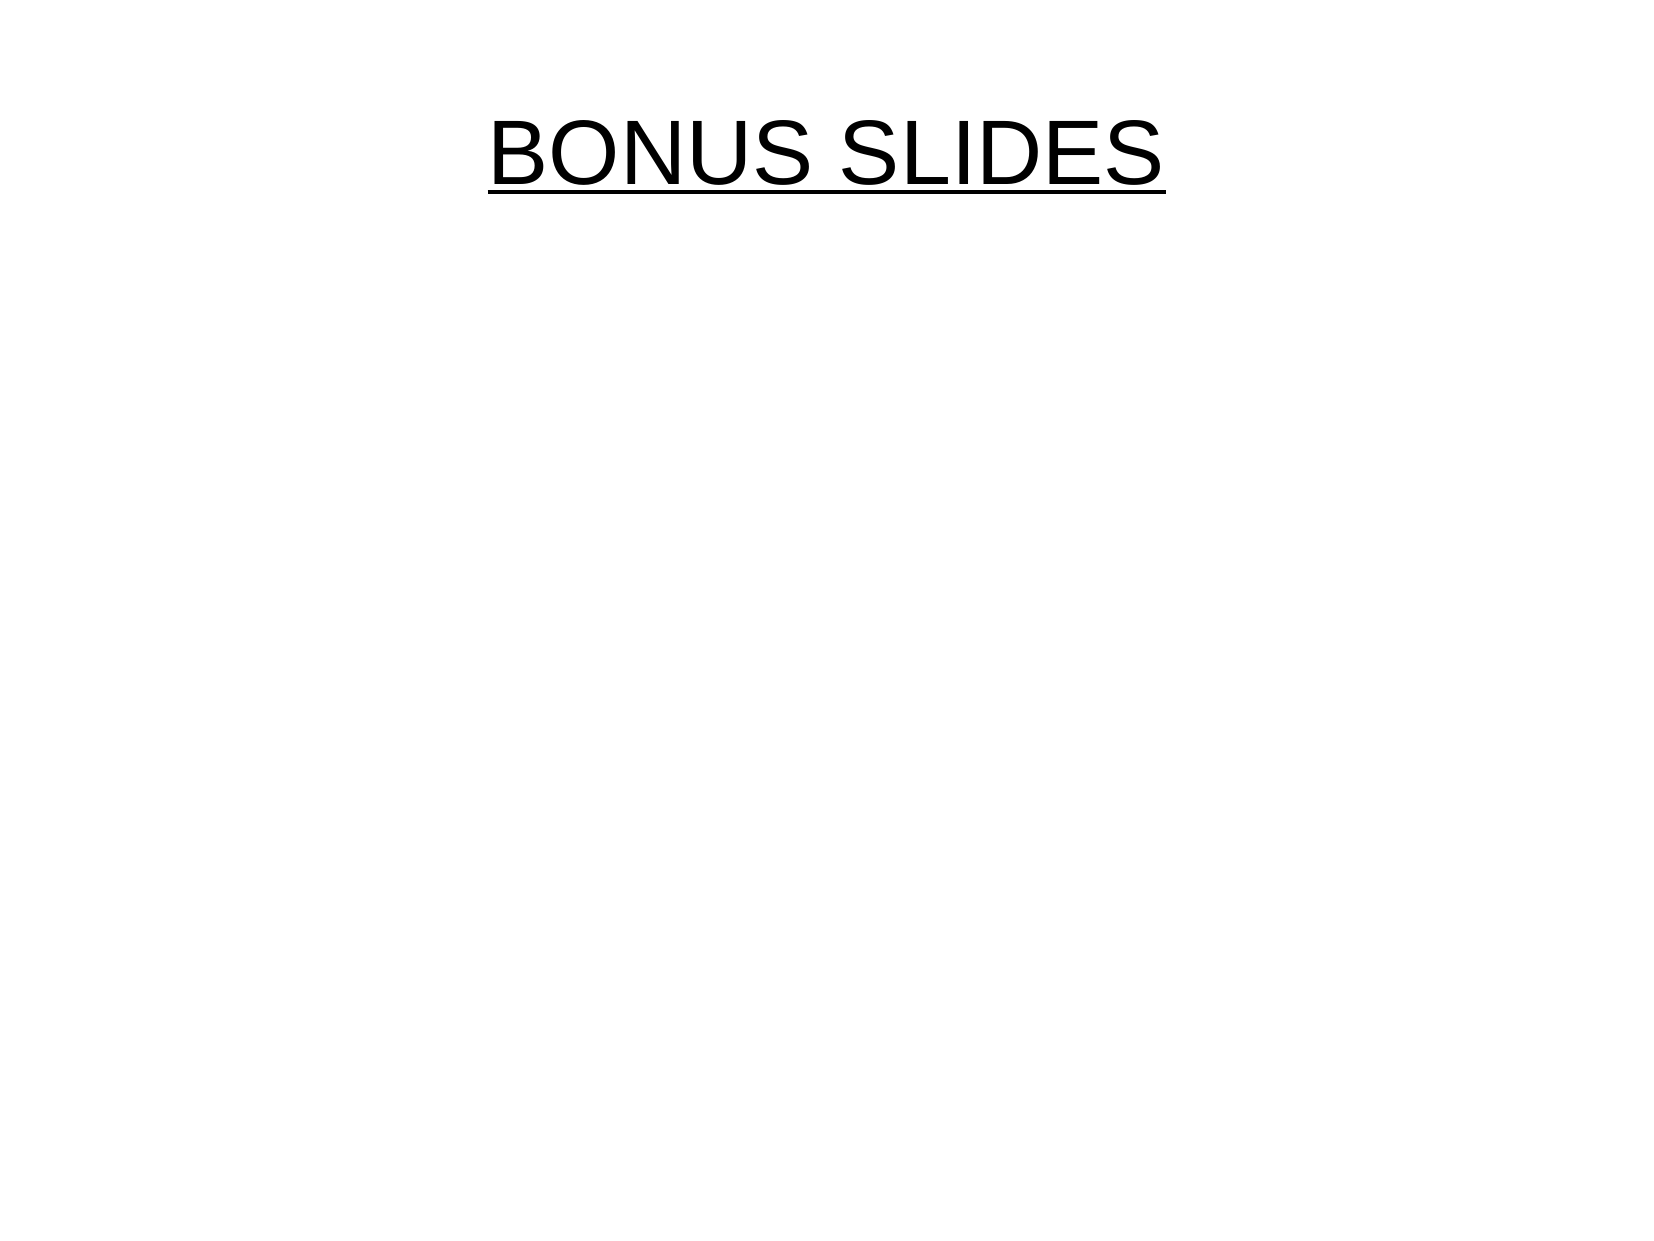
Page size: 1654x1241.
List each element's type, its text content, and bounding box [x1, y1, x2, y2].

title BONUS SLIDES [82, 49, 1571, 257]
